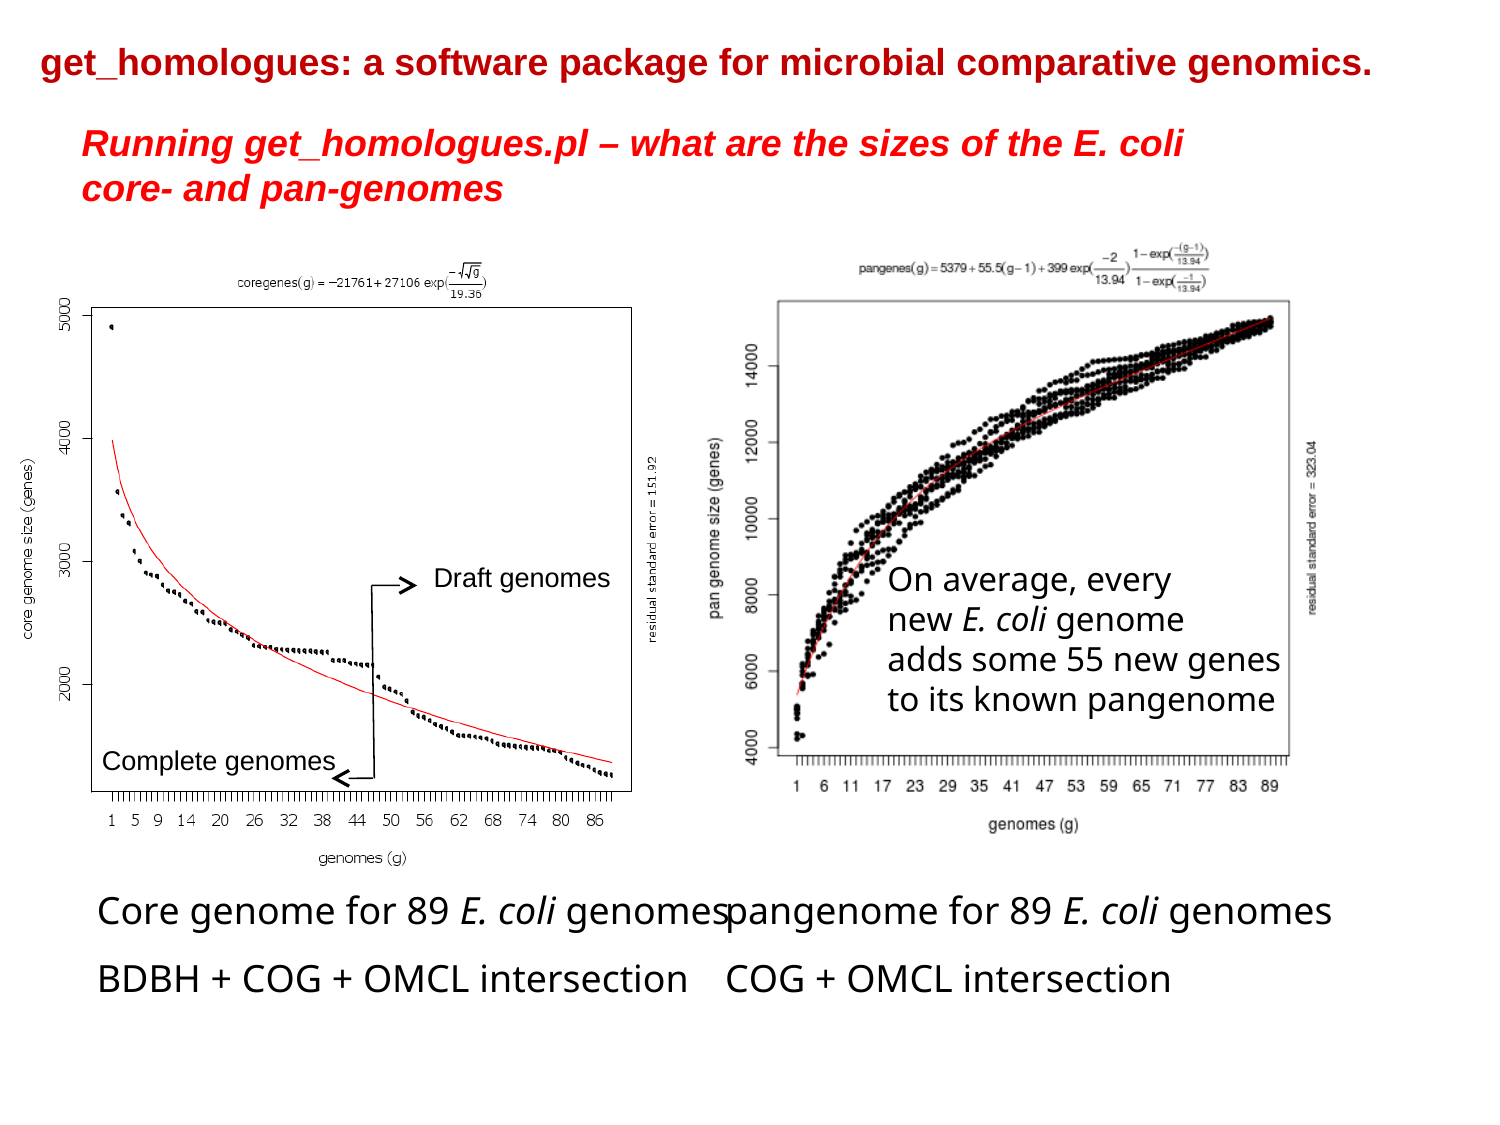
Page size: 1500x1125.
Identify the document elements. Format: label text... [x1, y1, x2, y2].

picture [701, 224, 1329, 852]
text_box Draft genomes [418, 553, 626, 602]
picture [15, 231, 670, 886]
text_box Complete genomes [87, 735, 351, 784]
text_box get_homologues: a software package for microbial comparative genomics. [25, 7, 1426, 91]
text_box On average, every new E. coli genome adds some 55 new genes to its known pangenome [872, 550, 1306, 726]
text_box pangenome for 89 E. coli genomes COG + OMCL intersection [711, 858, 1357, 1007]
text_box Running get_homologues.pl – what are the sizes of the E. coli core- and pan-genomes [68, 112, 1276, 217]
text_box Core genome for 89 E. coli genomes BDBH + COG + OMCL intersection [83, 858, 711, 1007]
